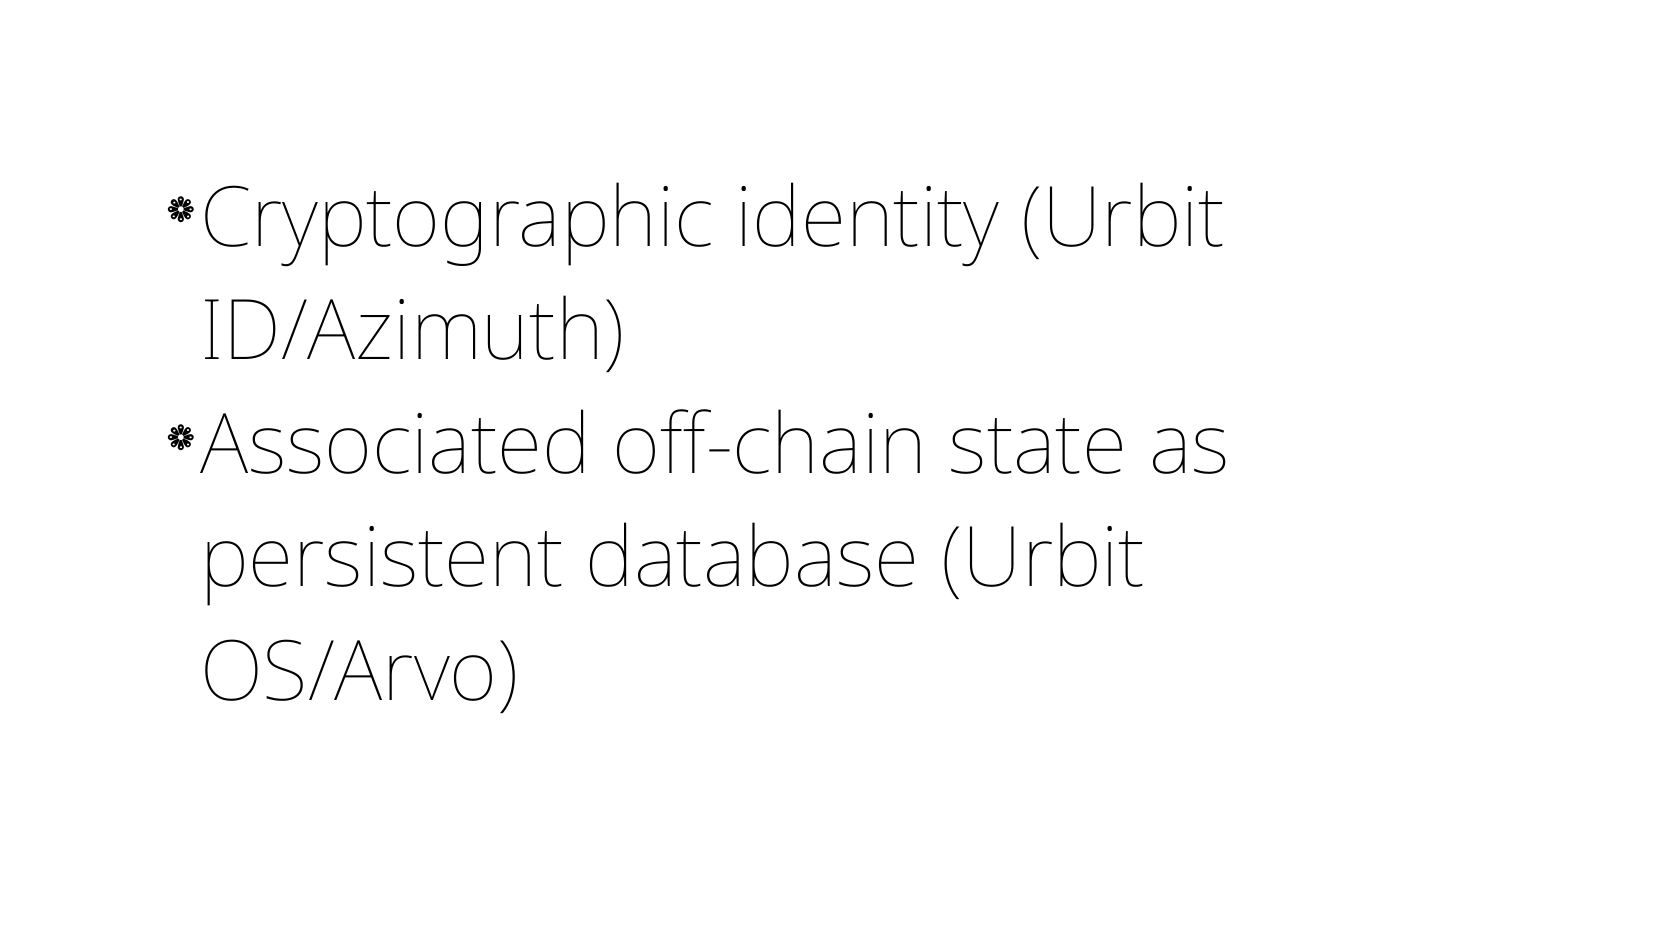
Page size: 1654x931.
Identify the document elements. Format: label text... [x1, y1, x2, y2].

text_box Cryptographic identity (Urbit ID/Azimuth) Associated off-chain state as persistent database (Urbit OS/Arvo) [150, 150, 1501, 665]
